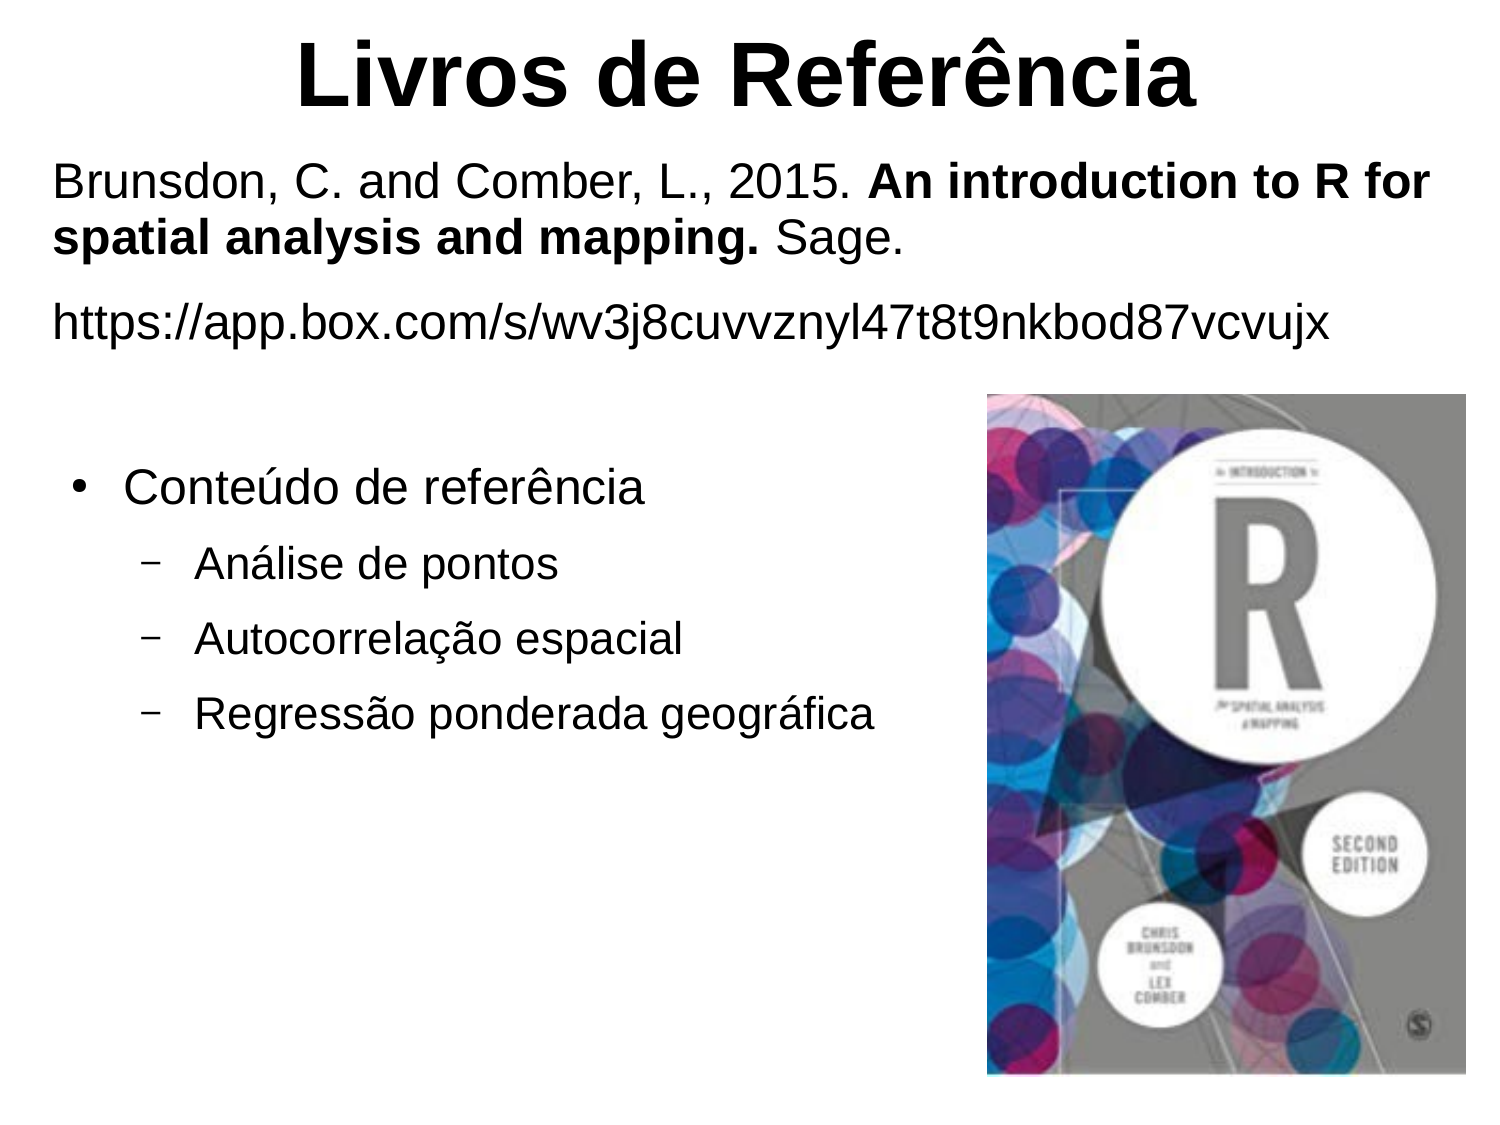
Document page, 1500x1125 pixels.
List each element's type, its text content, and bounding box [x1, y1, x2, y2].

picture [987, 394, 1466, 1077]
list Brunsdon, C. and Comber, L., 2015. An introduction to R for spatial analysis and mapping. Sage. https://app.box.com/s/wv3j8cuvvznyl47t8t9nkbod87vcvujx Conteúdo de referência Análise de pontos Autocorrelação espacial Regressão ponderada geográfica [52, 153, 1477, 1096]
title Livros de Referência [99, 0, 1394, 153]
